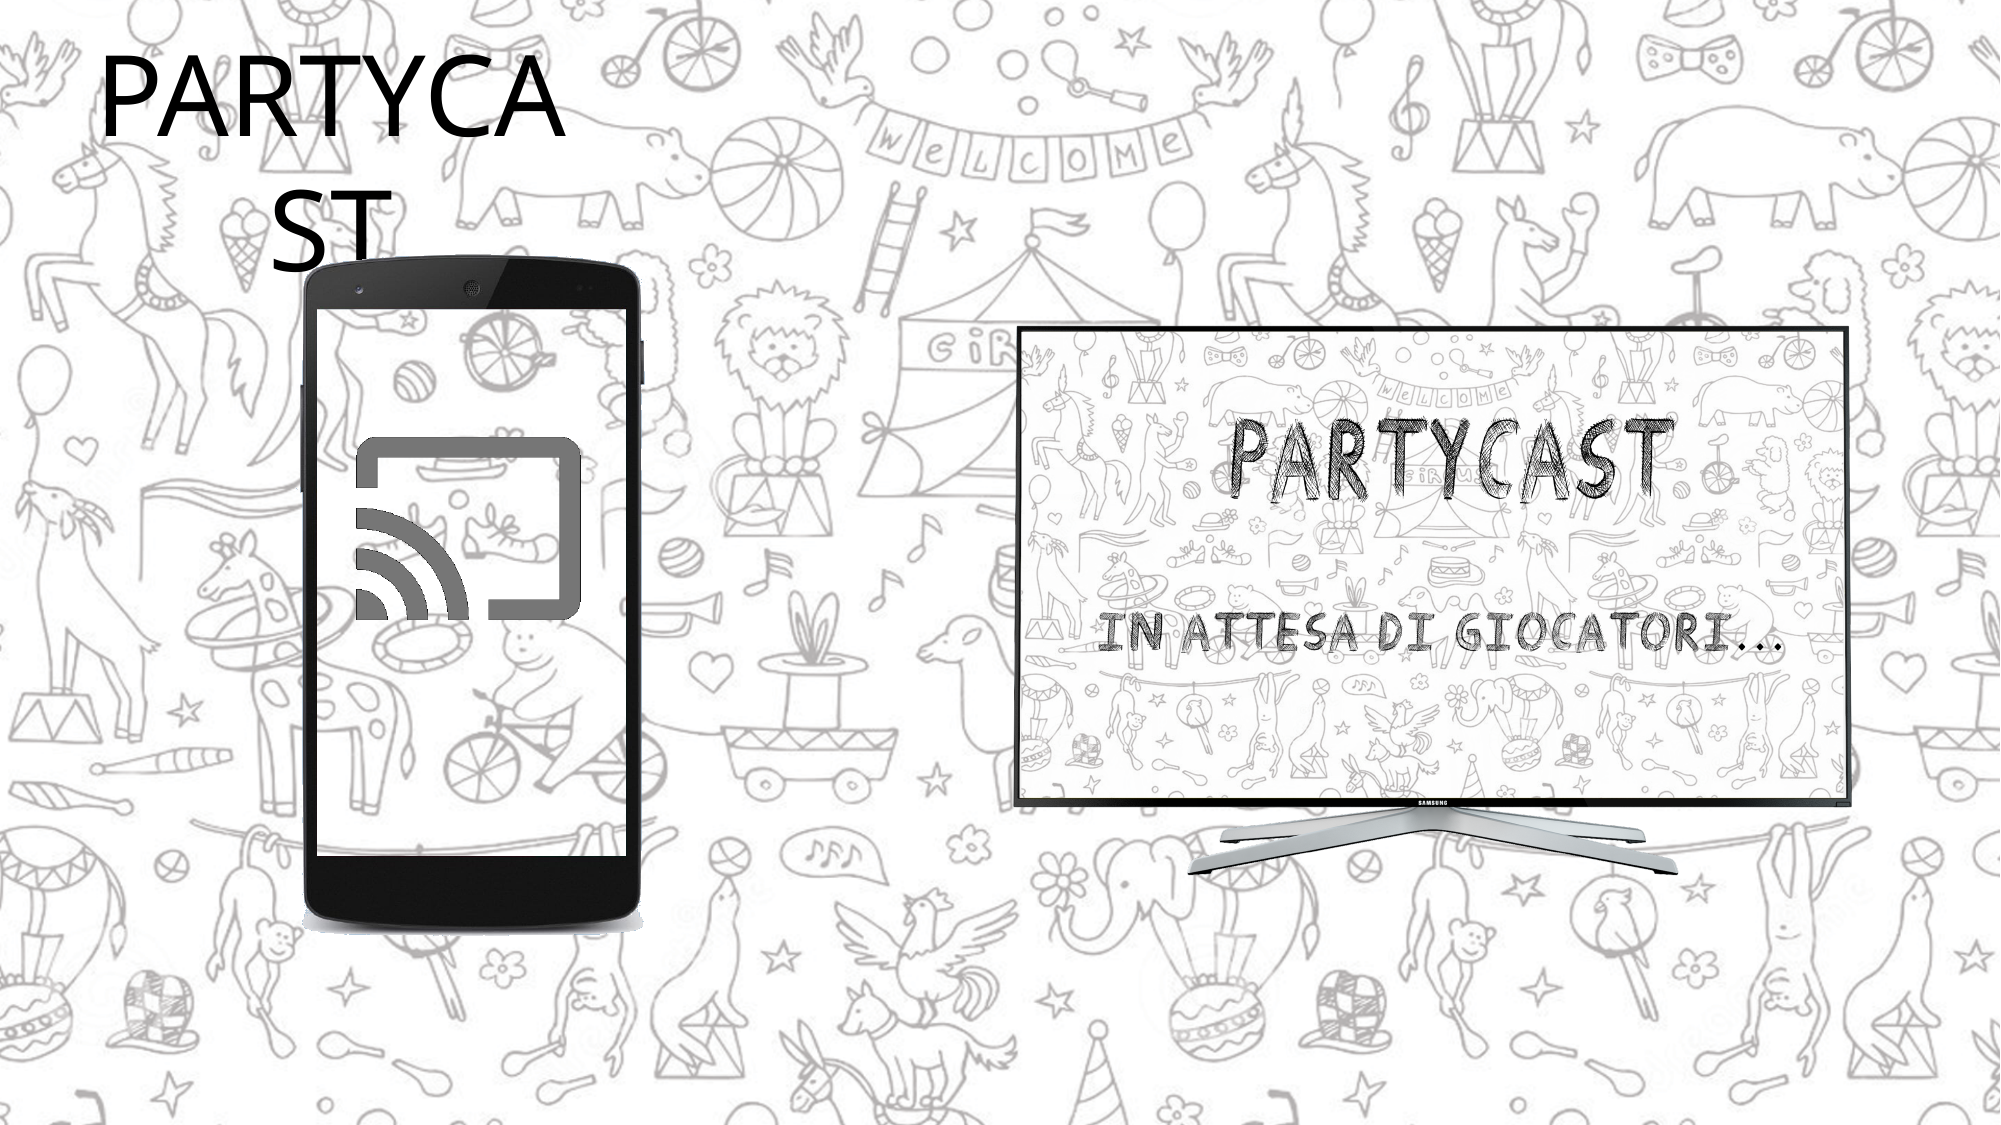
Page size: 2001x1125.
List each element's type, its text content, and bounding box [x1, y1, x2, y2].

text_box PARTYCAST [53, 16, 610, 168]
picture [0, 0, 2000, 1125]
